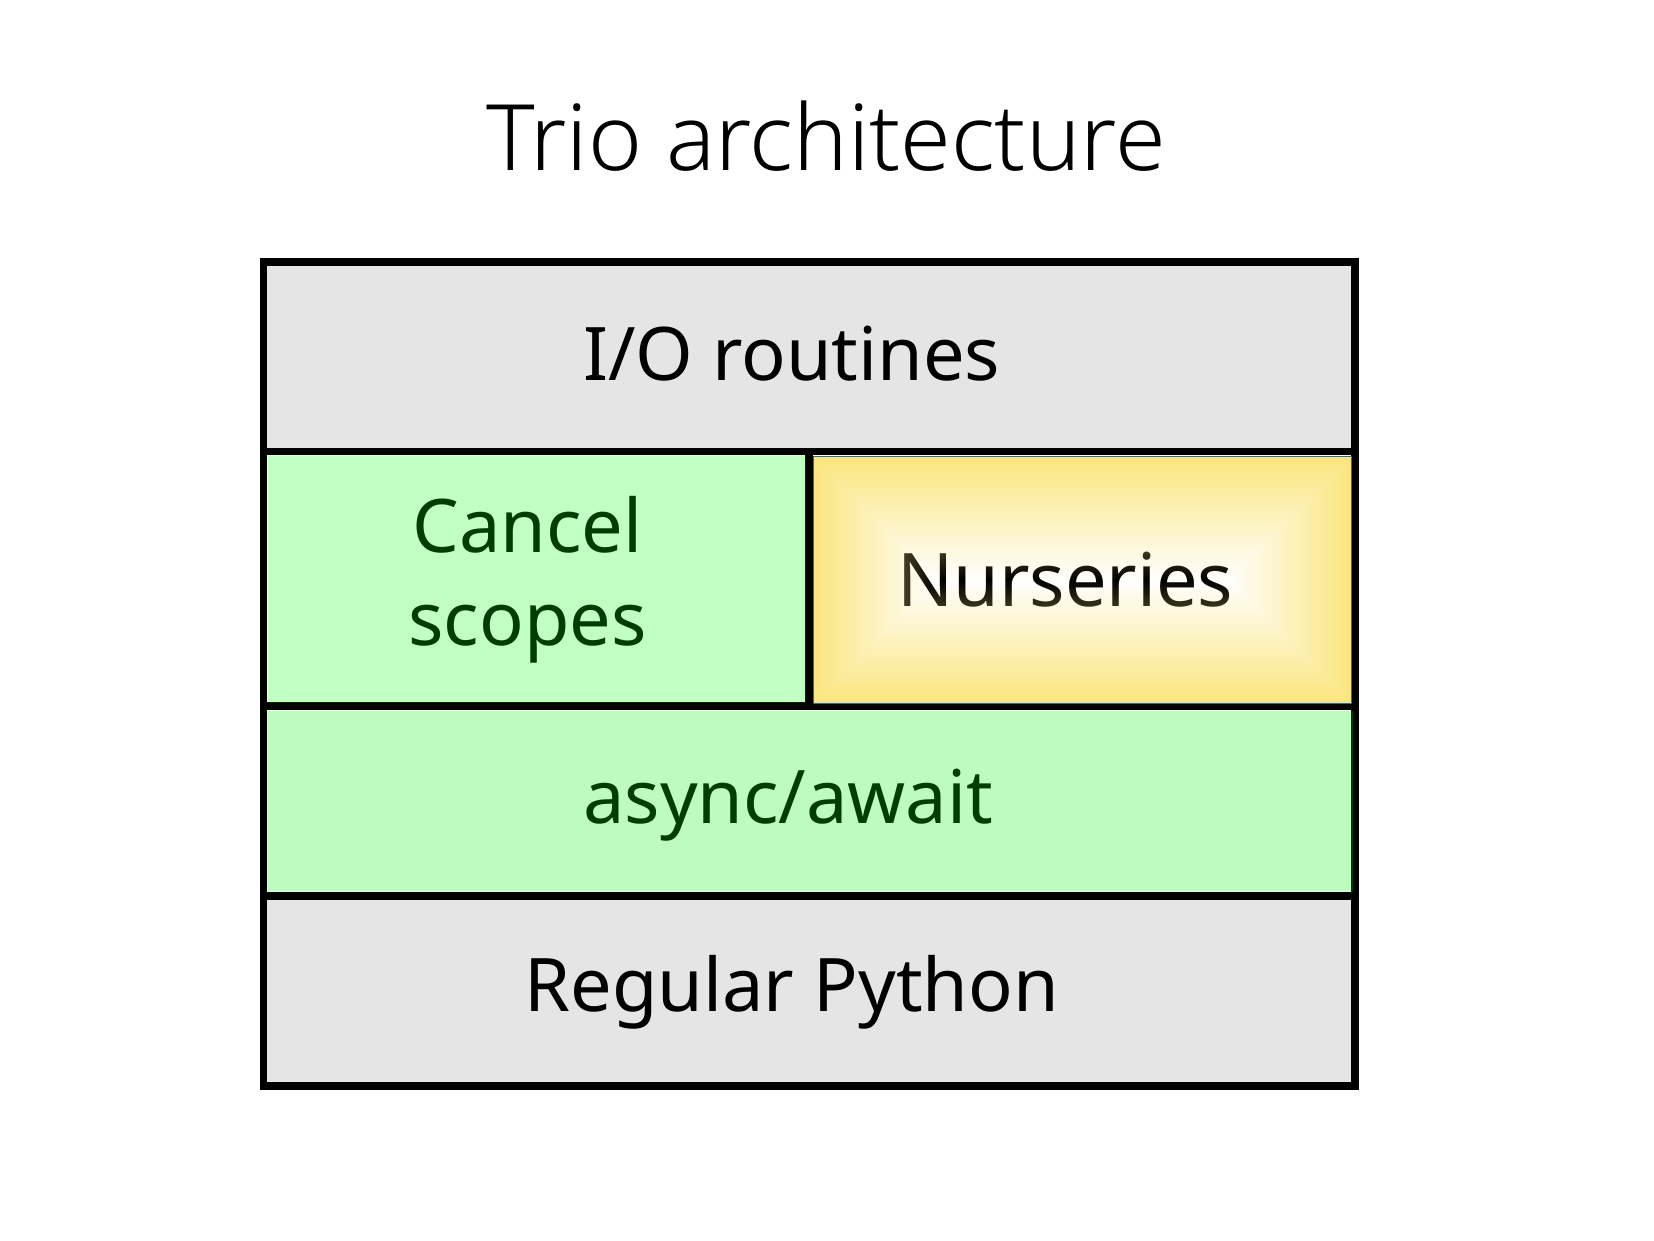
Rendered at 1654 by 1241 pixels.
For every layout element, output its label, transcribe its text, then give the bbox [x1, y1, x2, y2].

text_box [267, 710, 1354, 892]
text_box [813, 456, 1352, 704]
picture [258, 256, 1360, 1092]
title Trio architecture [82, 31, 1571, 239]
text_box [267, 455, 806, 703]
